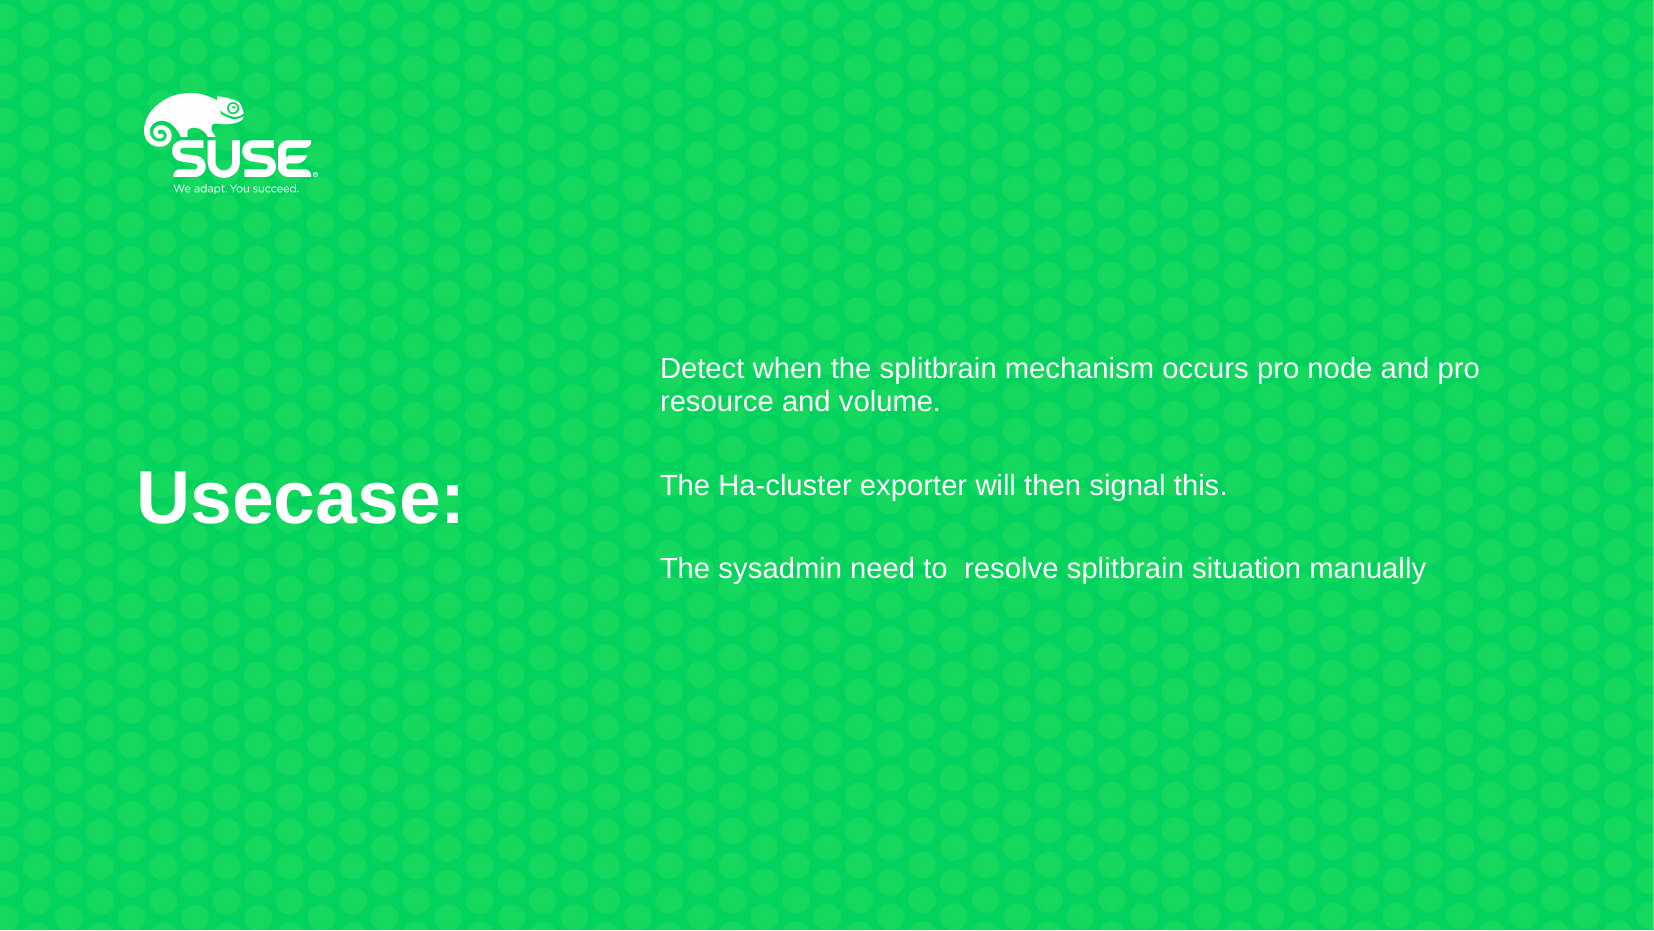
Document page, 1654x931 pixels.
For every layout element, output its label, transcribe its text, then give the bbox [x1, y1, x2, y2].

list Detect when the splitbrain mechanism occurs pro node and pro resource and volume. The Ha-cluster exporter will then signal this. The sysadmin need to resolve splitbrain situation manually [645, 345, 1516, 796]
picture [0, 0, 1654, 930]
title Usecase: [121, 217, 1531, 541]
